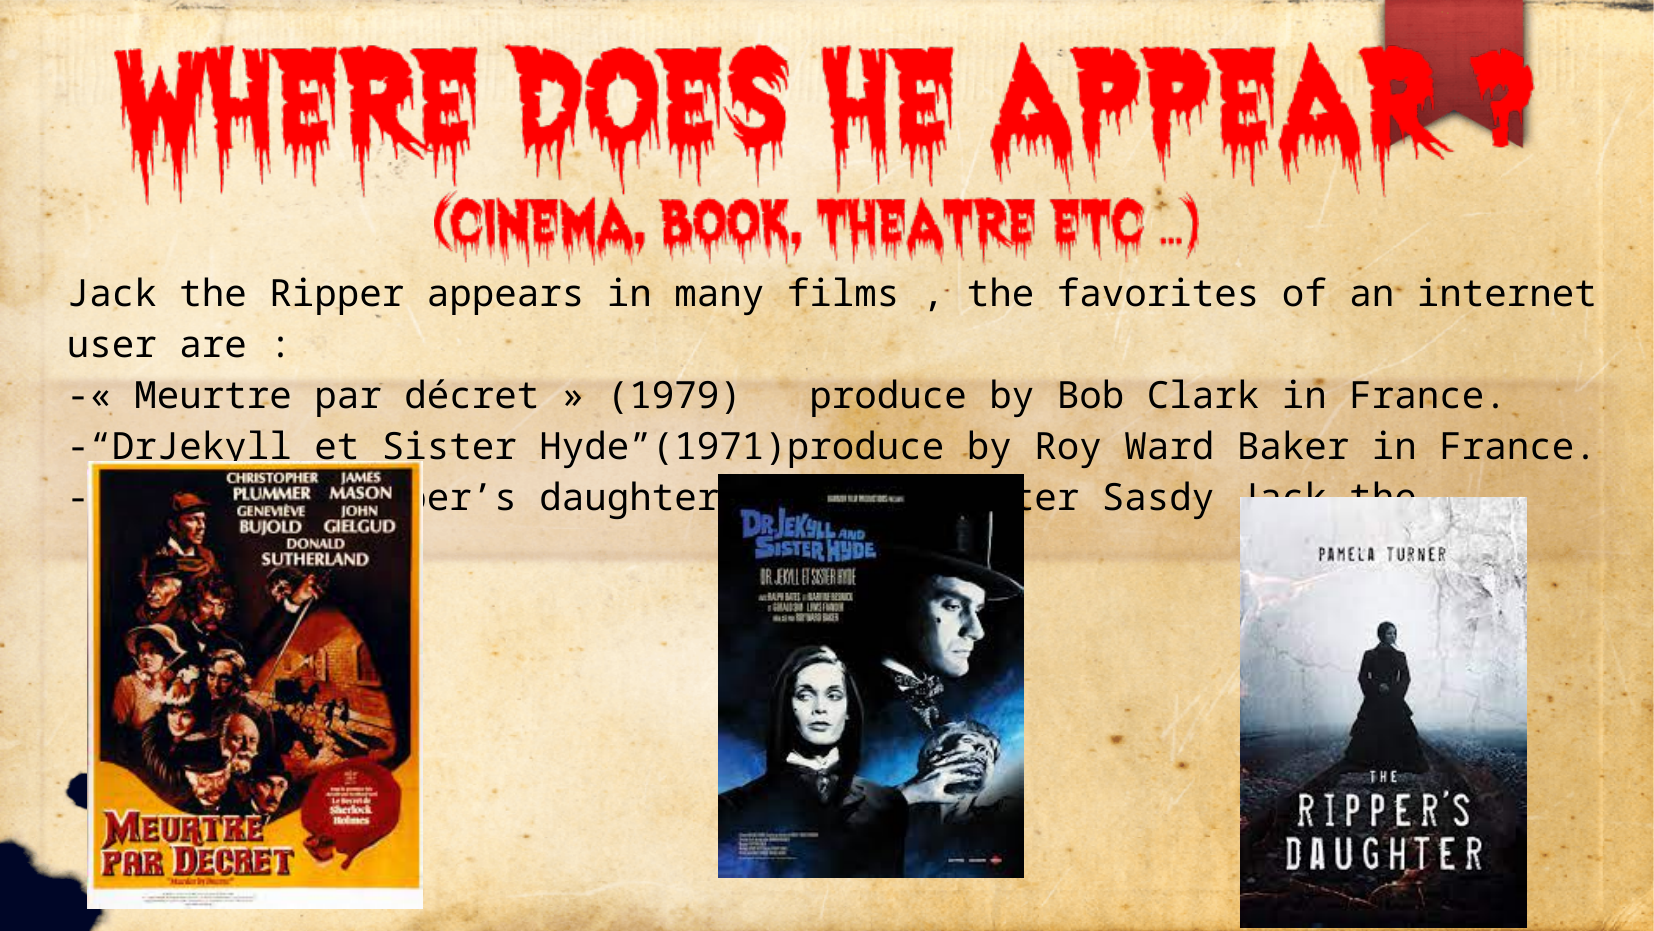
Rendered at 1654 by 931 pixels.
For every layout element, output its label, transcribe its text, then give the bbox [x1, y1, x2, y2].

picture [0, 0, 1654, 931]
text_box Jack the Ripper appears in many films , the favorites of an internet user are : -« Meurtre par décret » (1979) produce by Bob Clark in France. -“DrJekyll et Sister Hyde”(1971)produce by Roy Ward Baker in France. -« Jack the ripper’s daughter »(1971)by Peter Sasdy Jack the [52, 259, 1616, 875]
